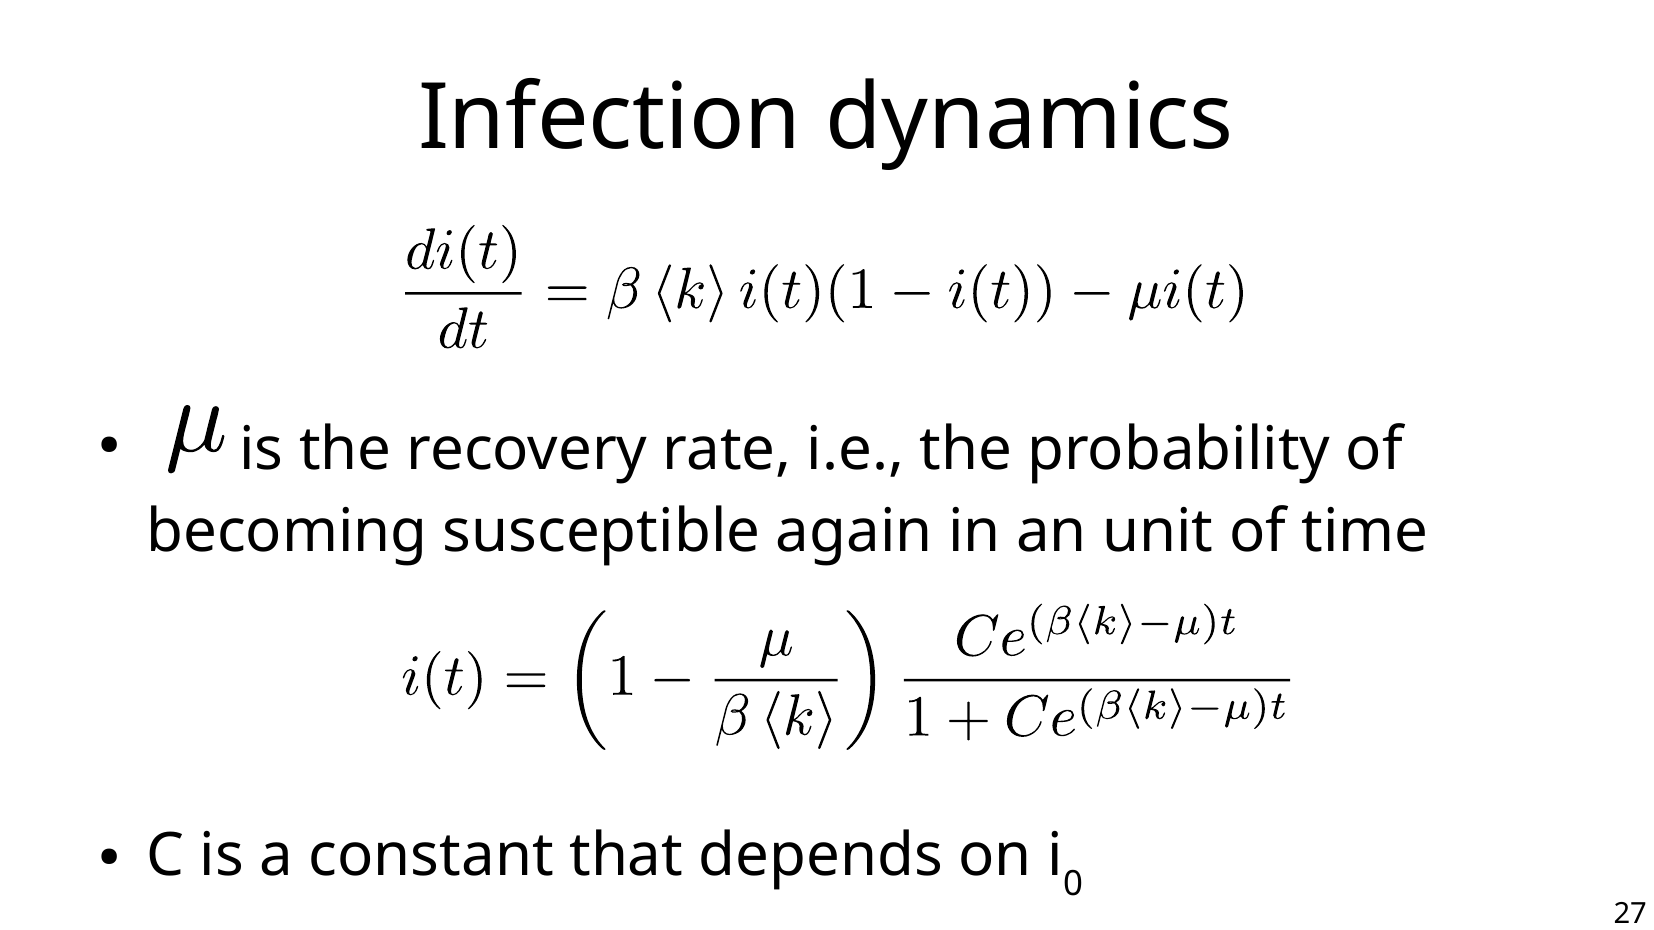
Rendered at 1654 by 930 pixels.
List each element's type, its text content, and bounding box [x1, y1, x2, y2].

title Infection dynamics [82, 1, 1571, 225]
text_box [165, 405, 228, 474]
list is the recovery rate, i.e., the probability of becoming susceptible again in an unit of time C is a constant that depends on i0 [82, 405, 1571, 916]
text_box [401, 603, 1291, 751]
text_box [405, 224, 1249, 349]
